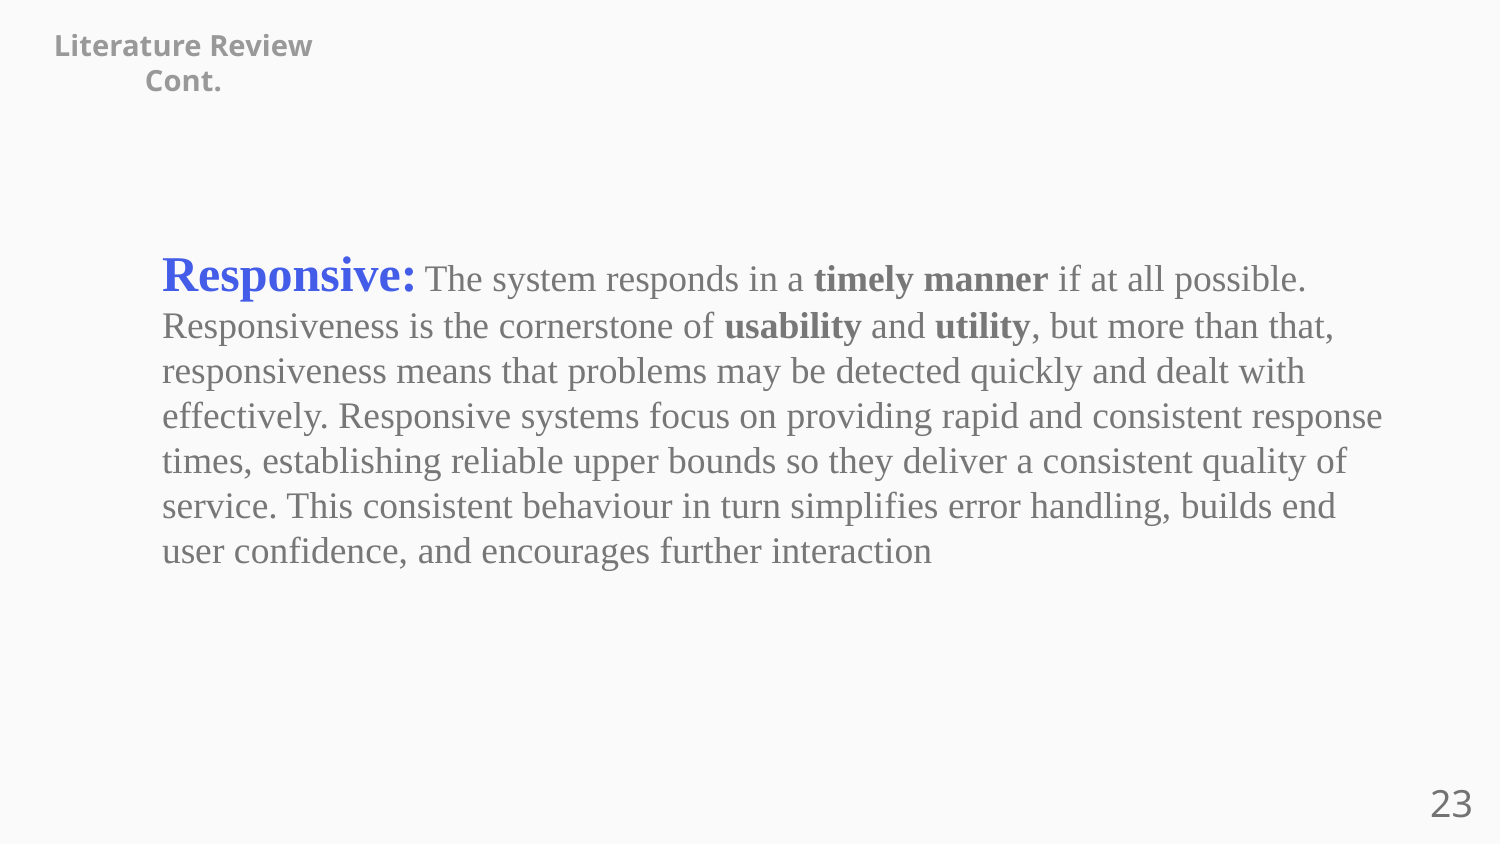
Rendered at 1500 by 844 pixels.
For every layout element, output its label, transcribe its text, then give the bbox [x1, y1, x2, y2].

text_box Literature Review Cont. [8, 12, 359, 93]
slide_number 23 [1398, 770, 1489, 835]
text_box Responsive: The system responds in a timely manner if at all possible. Responsiveness is the cornerstone of usability and utility, but more than that, responsiveness means that problems may be detected quickly and dealt with effectively. Responsive systems focus on providing rapid and consistent response times, establishing reliable upper bounds so they deliver a consistent quality of service. This consistent behaviour in turn simplifies error handling, builds end user confidence, and encourages further interaction [146, 64, 1419, 748]
